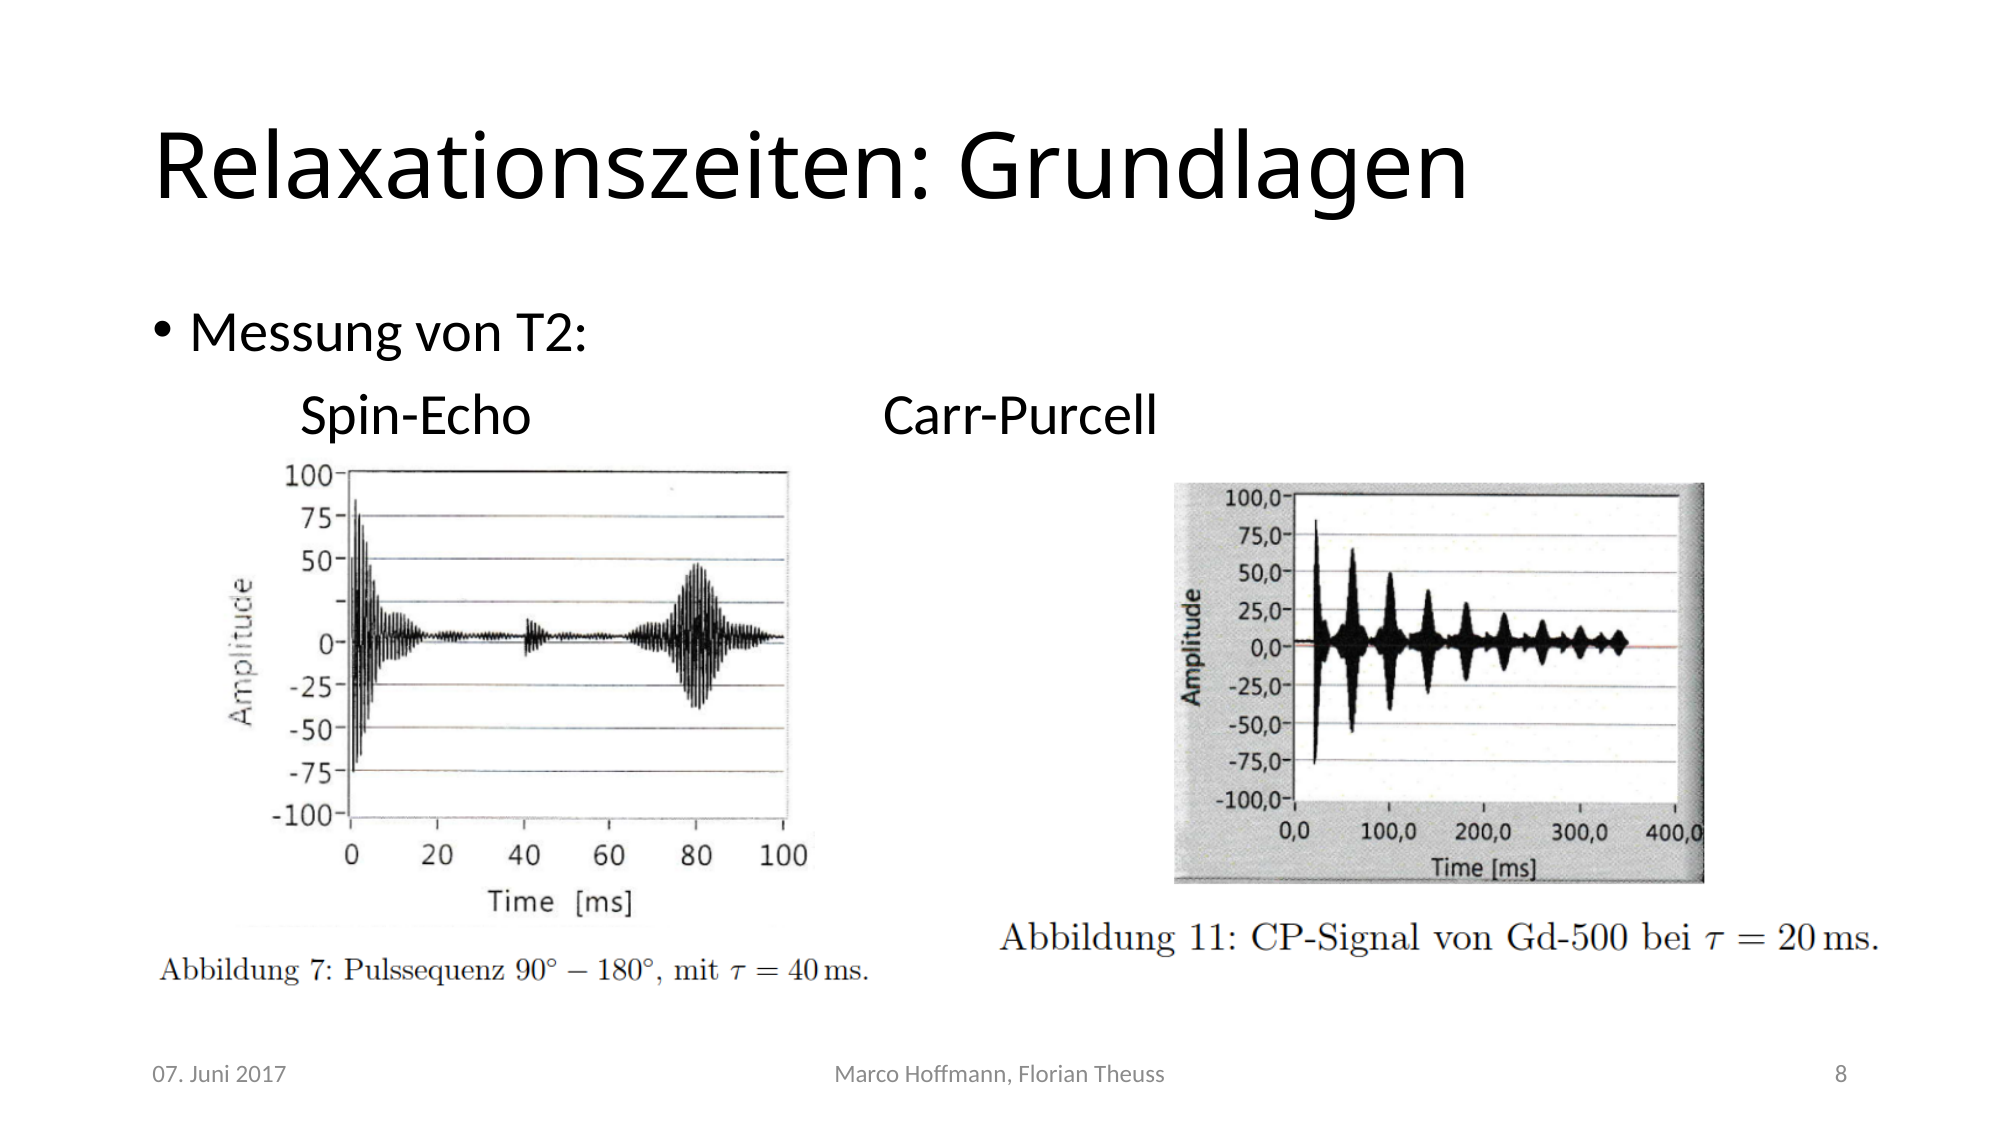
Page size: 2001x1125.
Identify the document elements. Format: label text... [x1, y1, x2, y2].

list Messung von T2: Spin-Echo Carr-Purcell [137, 293, 1863, 1007]
picture [154, 456, 879, 989]
title Relaxationszeiten: Grundlagen [137, 59, 1863, 278]
slide_number <Foliennummer> [1412, 1042, 1863, 1103]
slide_number 07. Juni 2017 [137, 1042, 588, 1103]
footer Marco Hoffmann, Florian Theuss [662, 1042, 1338, 1103]
picture [974, 468, 1896, 972]
